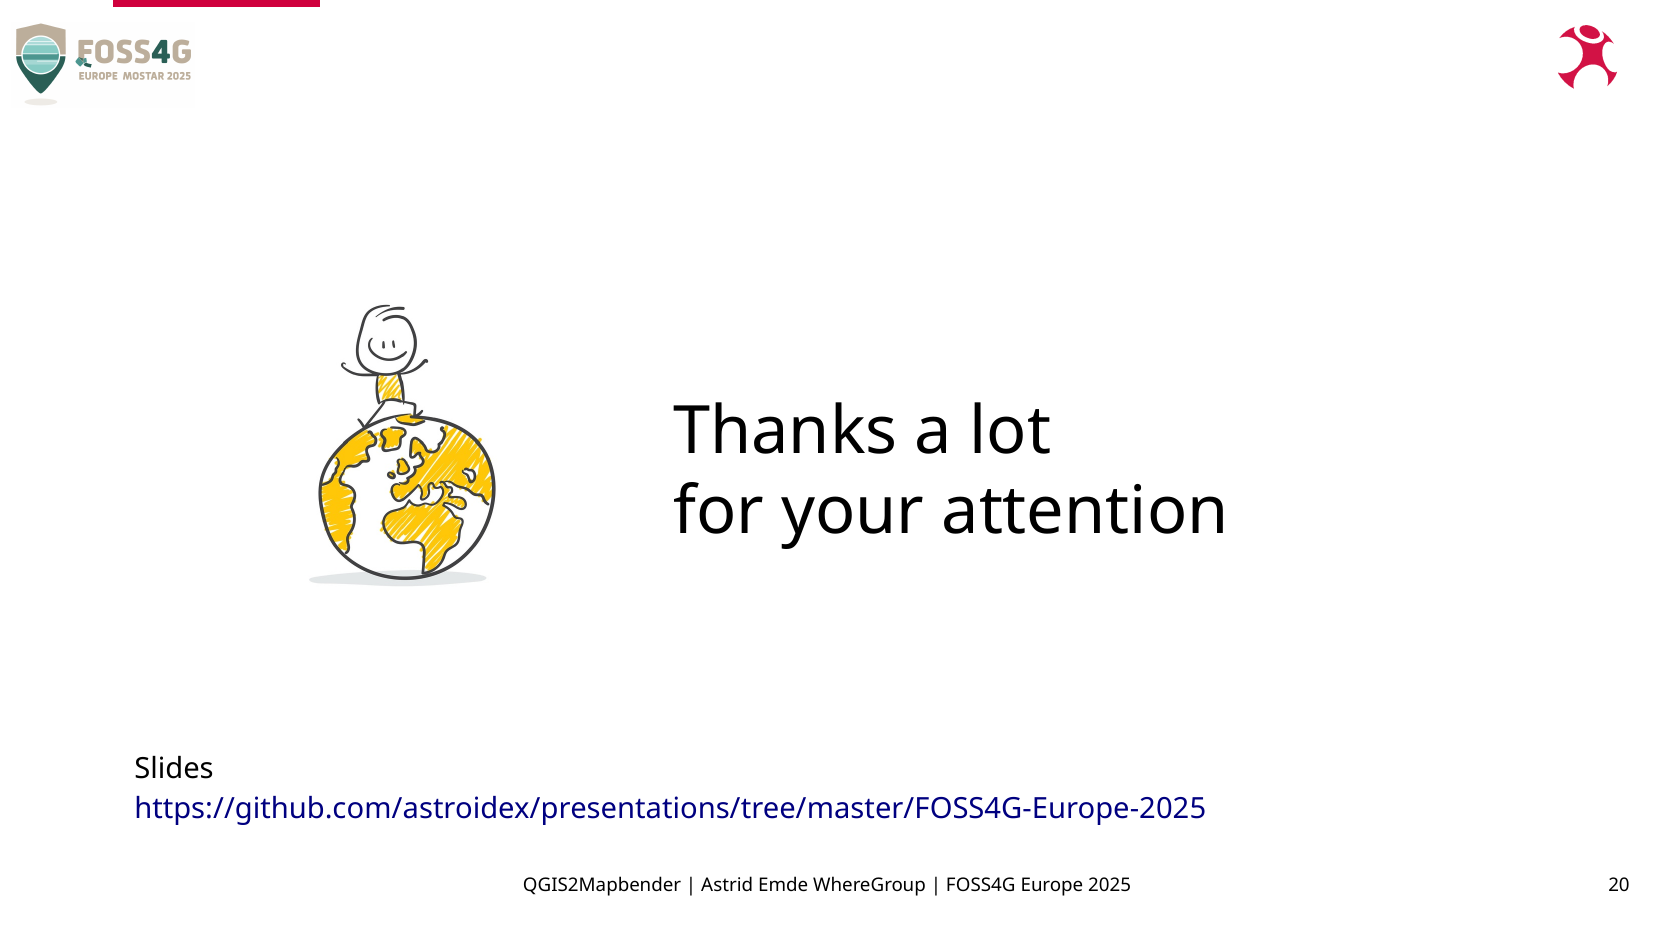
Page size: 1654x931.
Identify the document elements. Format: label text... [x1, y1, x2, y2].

text_box Slides https://github.com/astroidex/presentations/tree/master/FOSS4G-Europe-2025 [119, 740, 1508, 905]
text_box Thanks a lot for your attention [673, 386, 1424, 547]
picture [11, 22, 195, 108]
picture [1554, 25, 1625, 95]
picture [96, 270, 709, 615]
